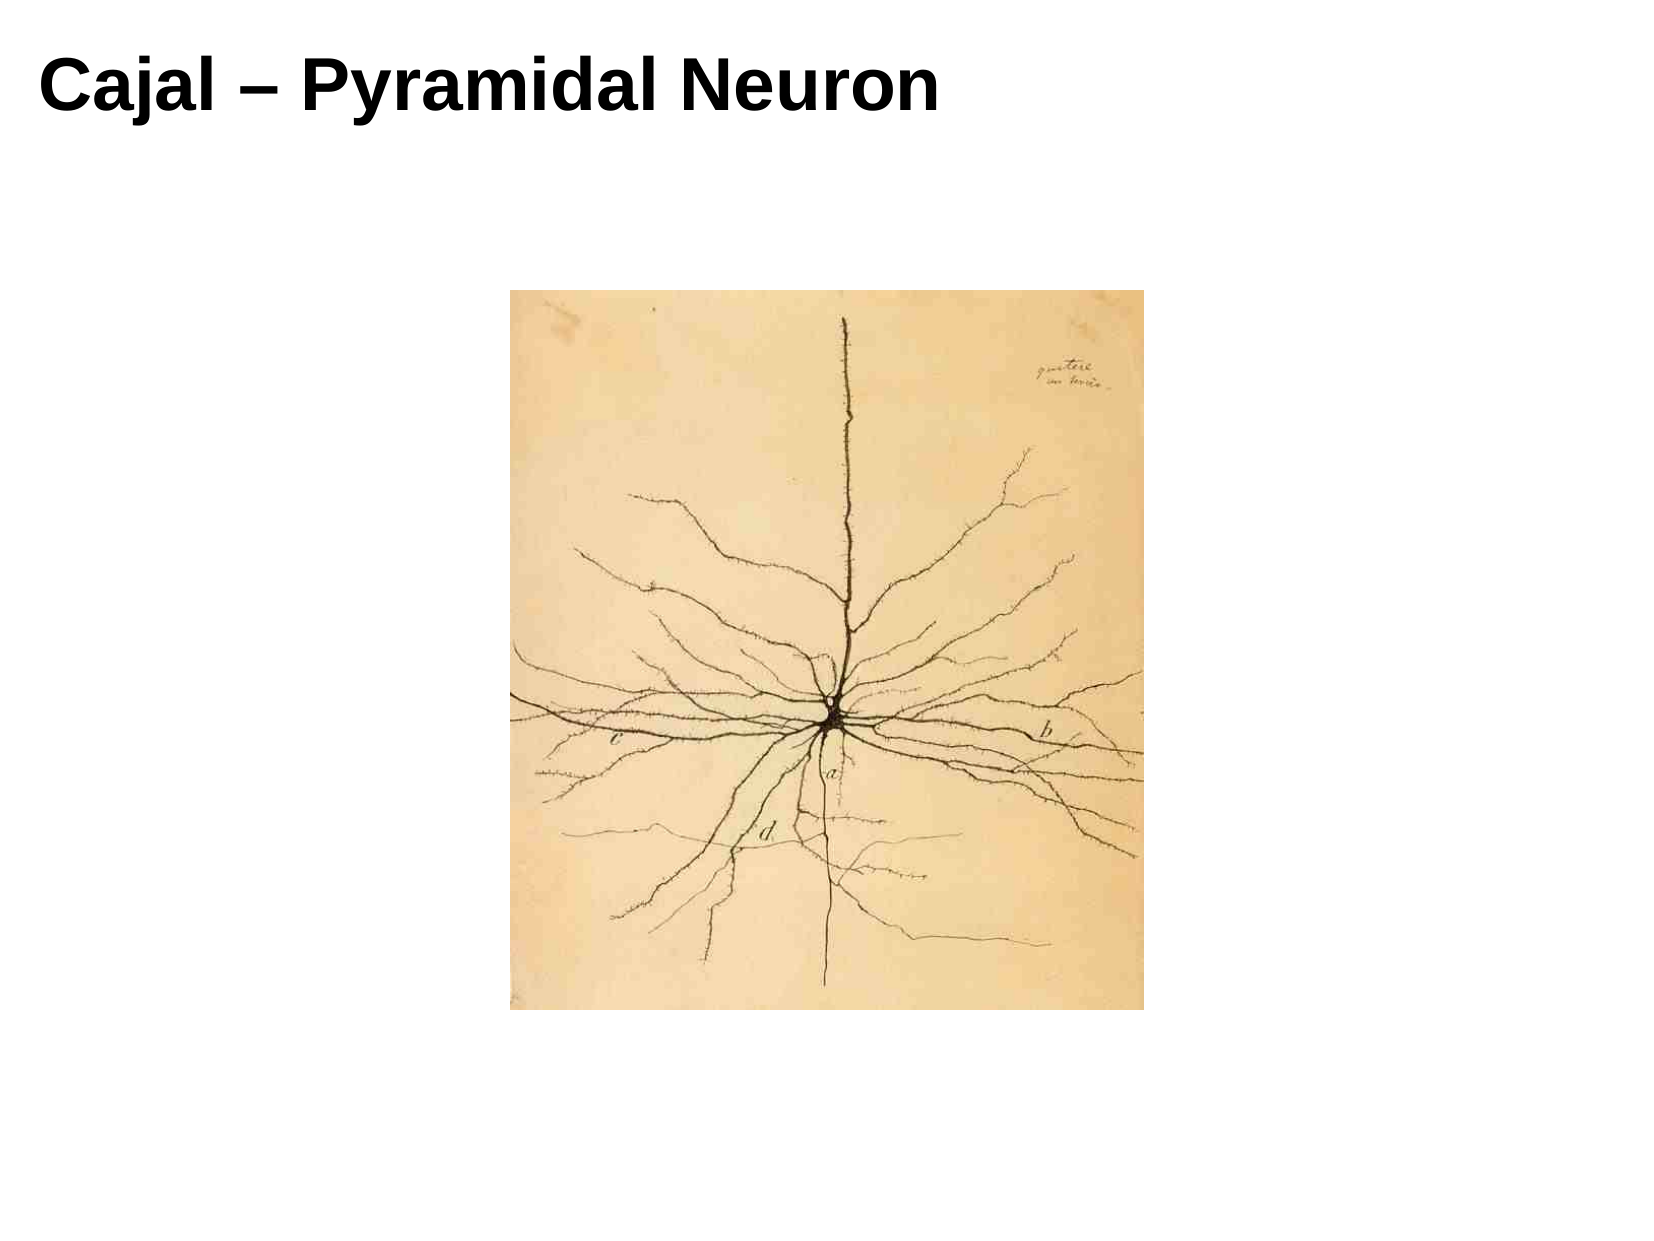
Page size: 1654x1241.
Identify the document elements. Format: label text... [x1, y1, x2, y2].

picture [510, 290, 1144, 1010]
text_box Cajal – Pyramidal Neuron [23, 35, 958, 135]
